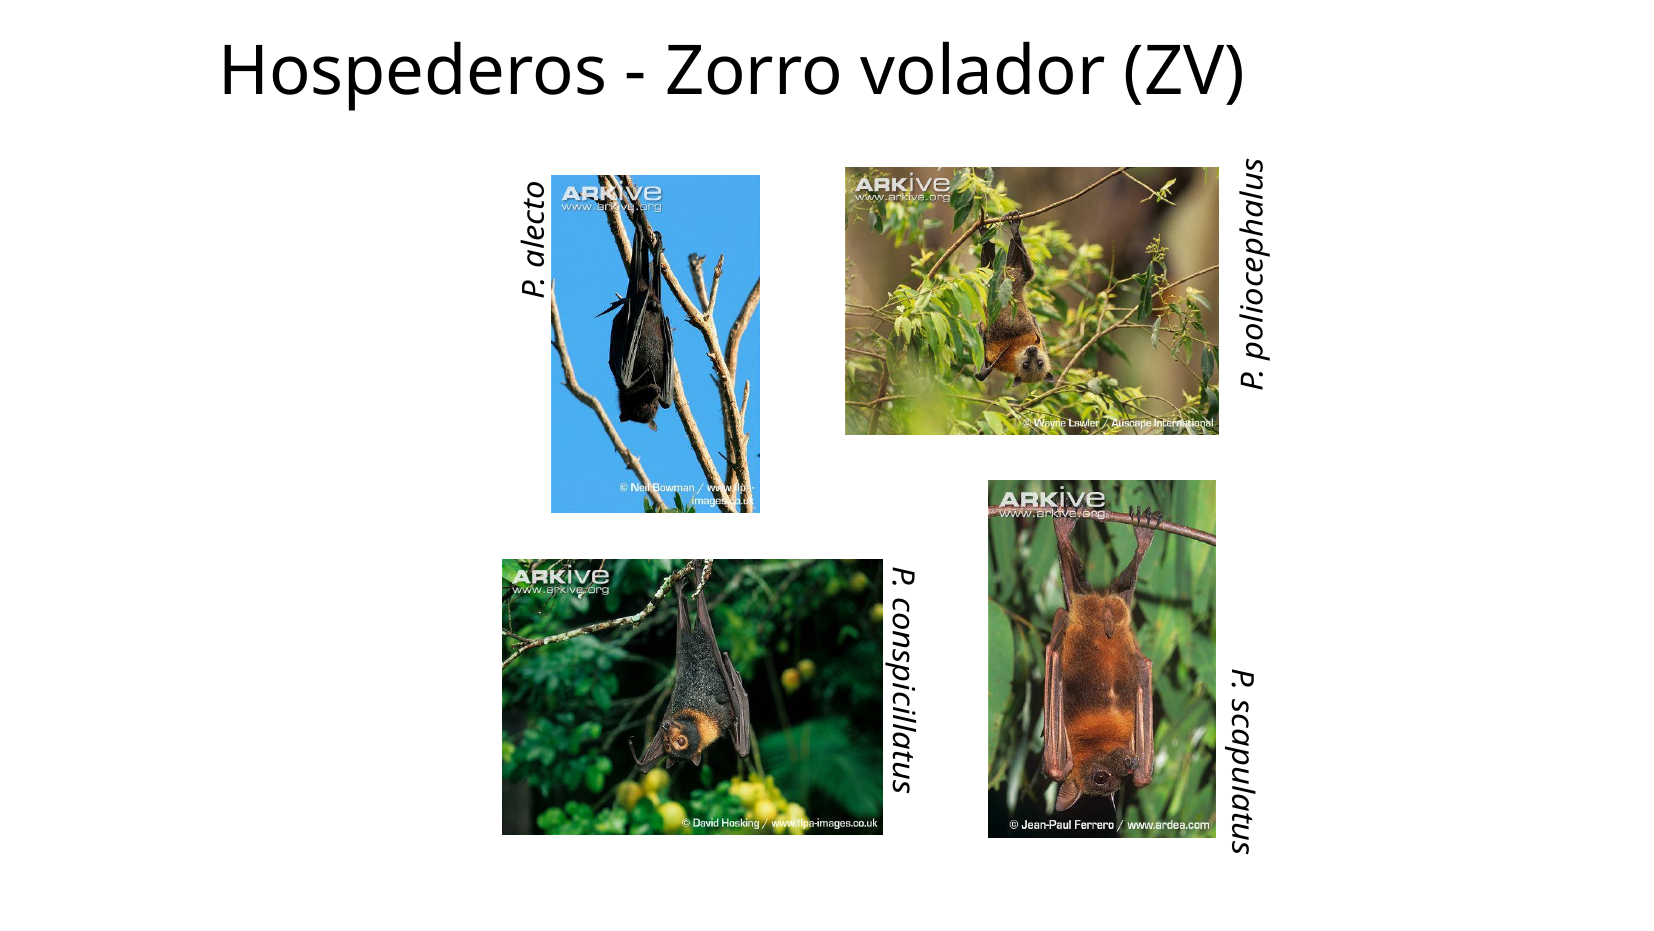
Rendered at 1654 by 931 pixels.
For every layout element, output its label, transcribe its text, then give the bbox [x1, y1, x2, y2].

picture [383, 122, 1388, 886]
title Hospederos - Zorro volador (ZV) [47, 0, 1418, 151]
